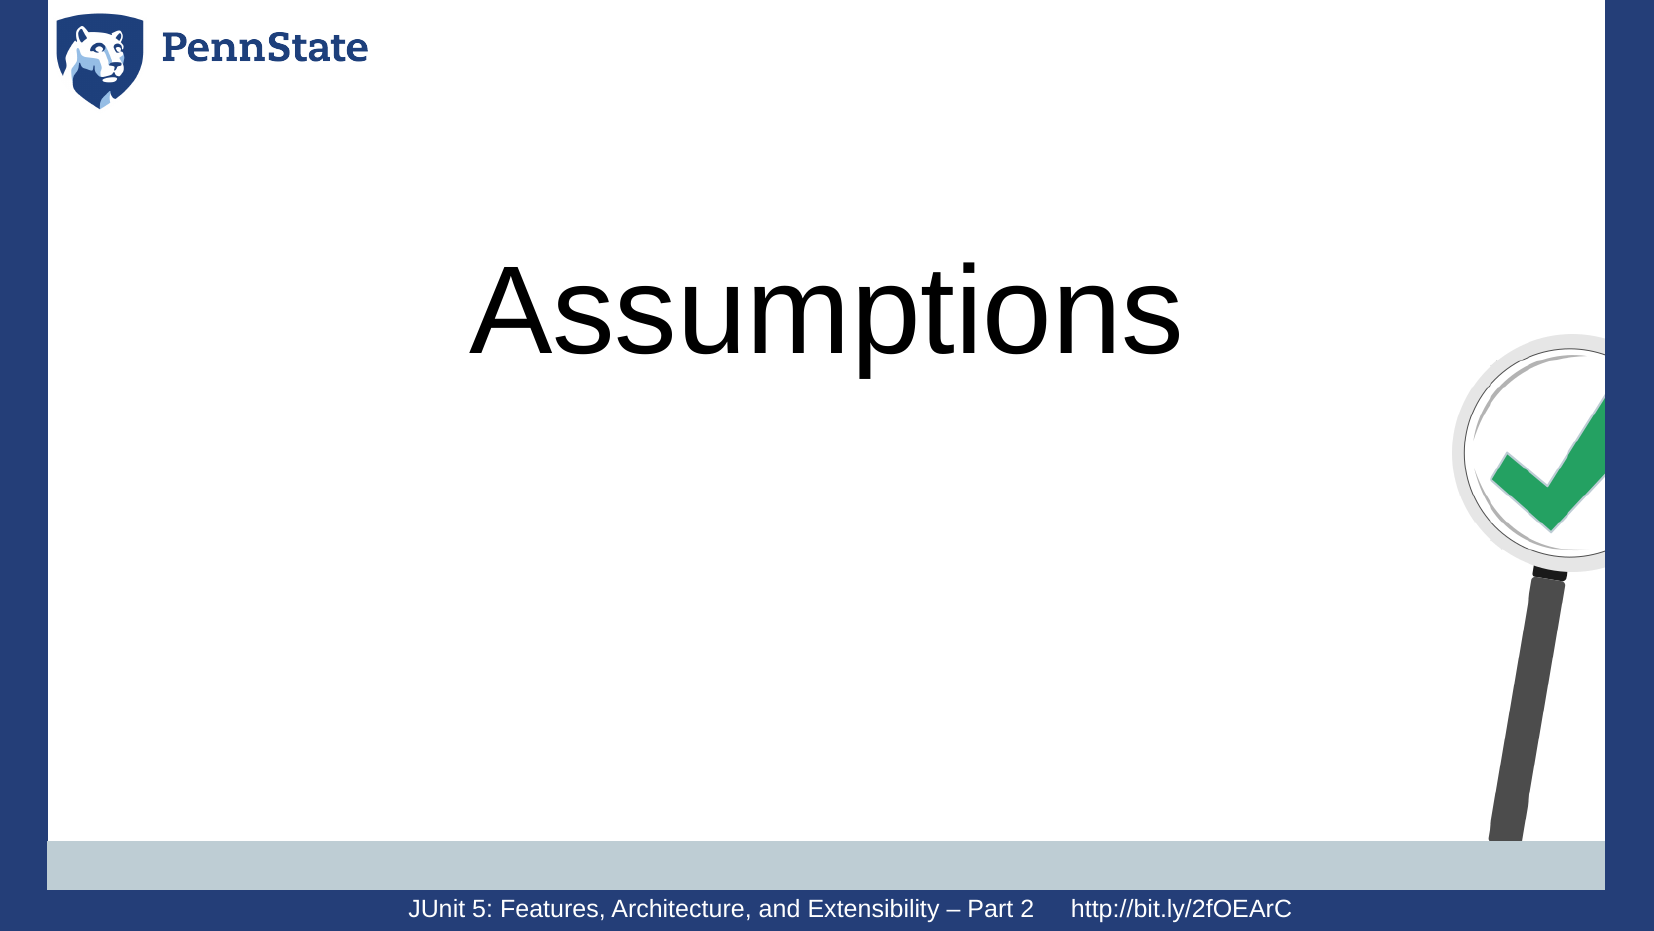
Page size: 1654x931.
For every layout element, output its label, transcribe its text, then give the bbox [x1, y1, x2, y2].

list Assumptions [261, 240, 1393, 436]
picture [1452, 334, 1605, 841]
picture [48, 0, 411, 152]
